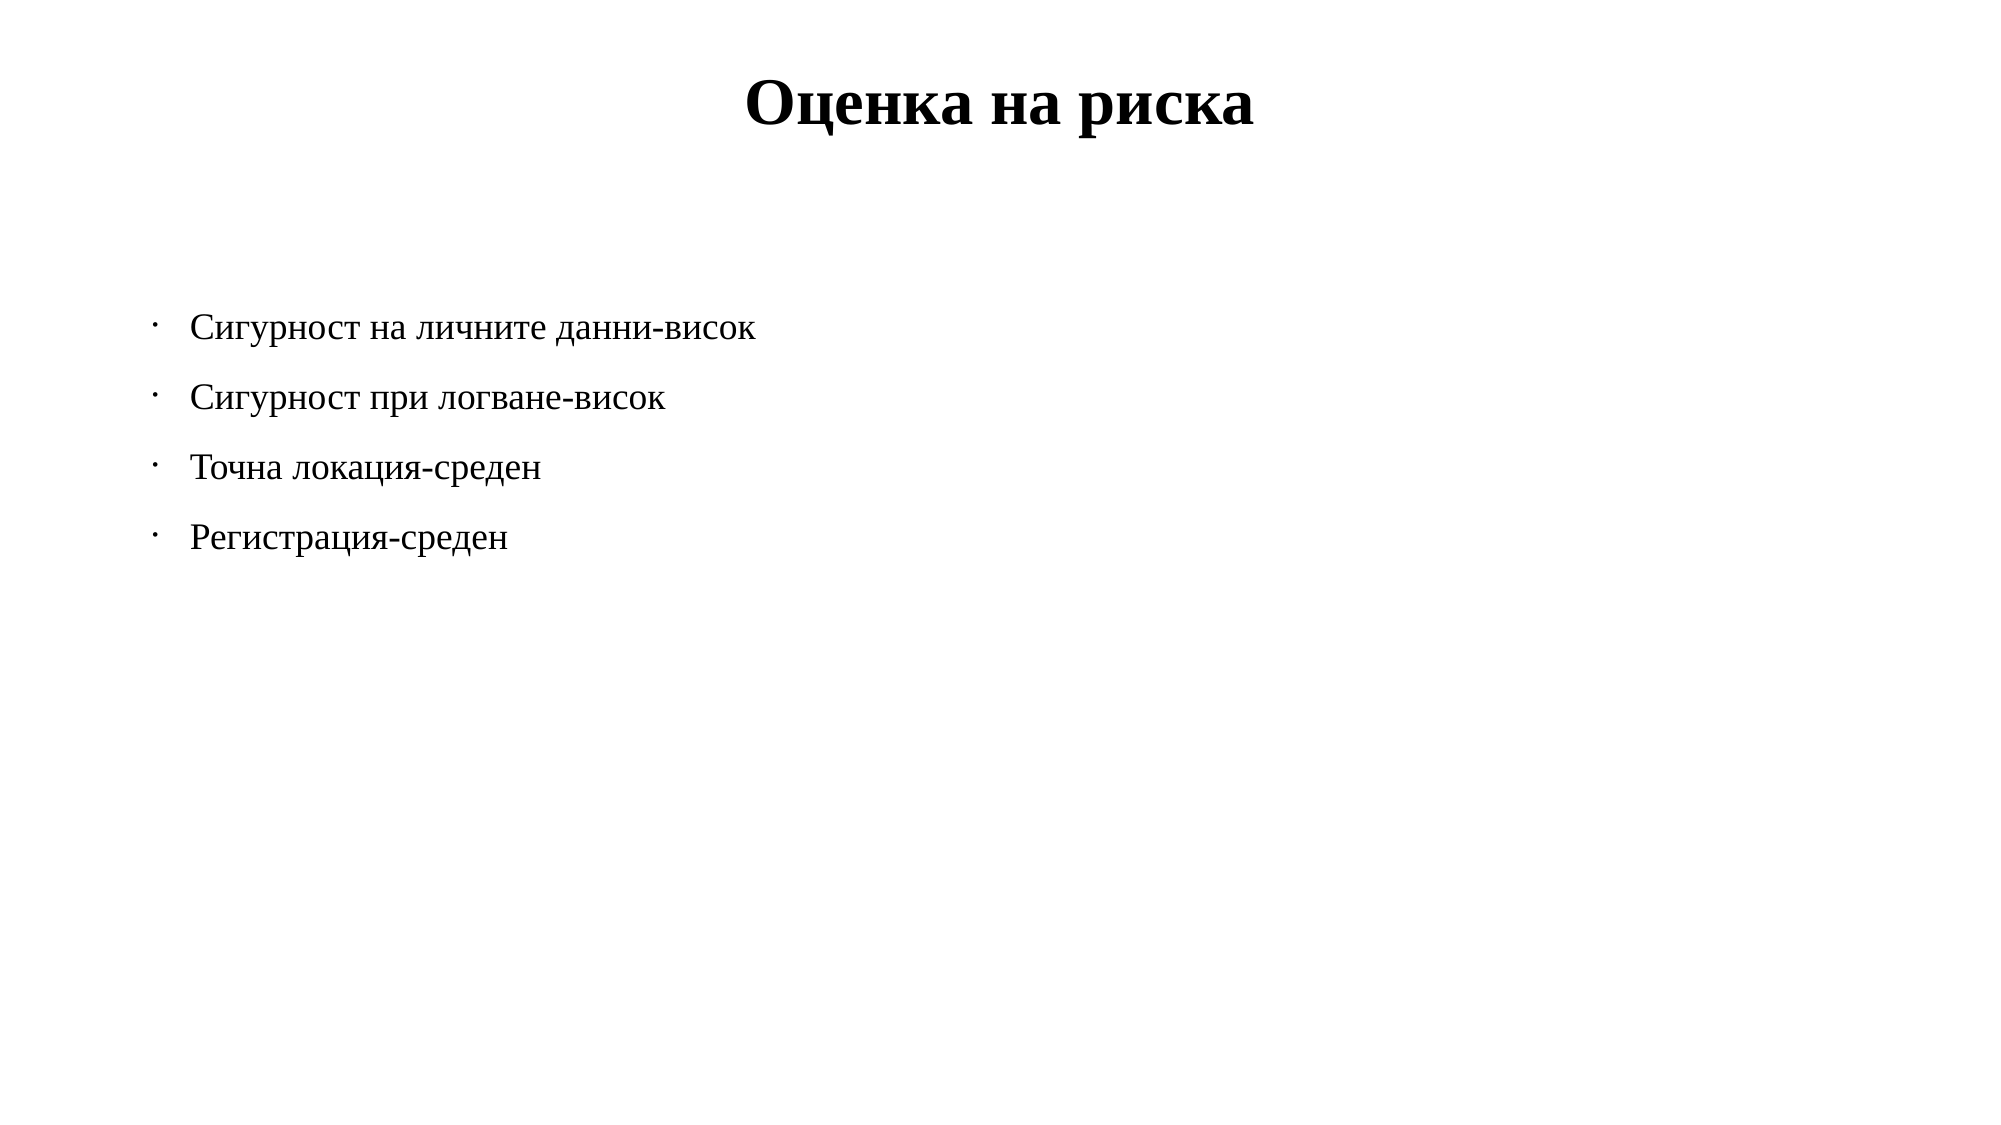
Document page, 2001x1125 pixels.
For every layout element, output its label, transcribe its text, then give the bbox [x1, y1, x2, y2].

list Сигурност на личните данни-висок Сигурност при логване-висок Точна локация-среден Регистрация-среден [137, 299, 1863, 1014]
title Оценка на риска [137, 59, 1863, 278]
